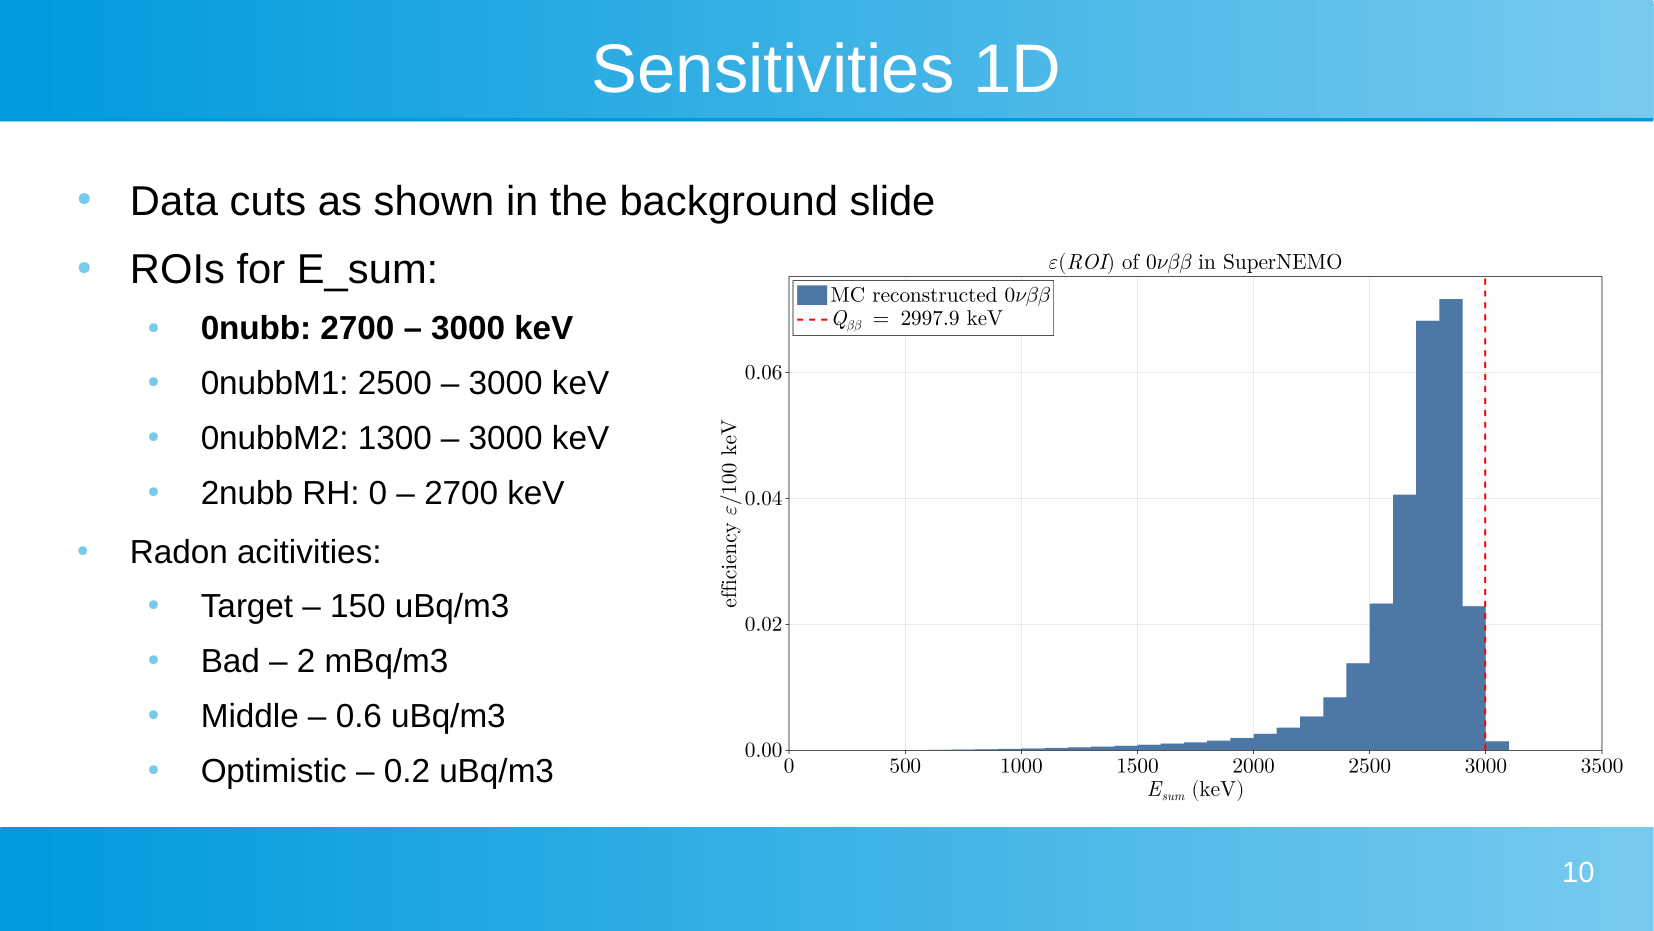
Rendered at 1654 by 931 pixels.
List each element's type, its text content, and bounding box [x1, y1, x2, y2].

title Sensitivities 1D [59, 29, 1595, 108]
list Data cuts as shown in the background slide ROIs for E_sum: 0nubb: 2700 – 3000 keV 0nubbM1: 2500 – 3000 keV 0nubbM2: 1300 – 3000 keV 2nubb RH: 0 – 2700 keV Radon acitivities: Target – 150 uBq/m3 Bad – 2 mBq/m3 Middle – 0.6 uBq/m3 Optimistic – 0.2 uBq/m3 [59, 177, 1595, 768]
picture [696, 228, 1625, 826]
